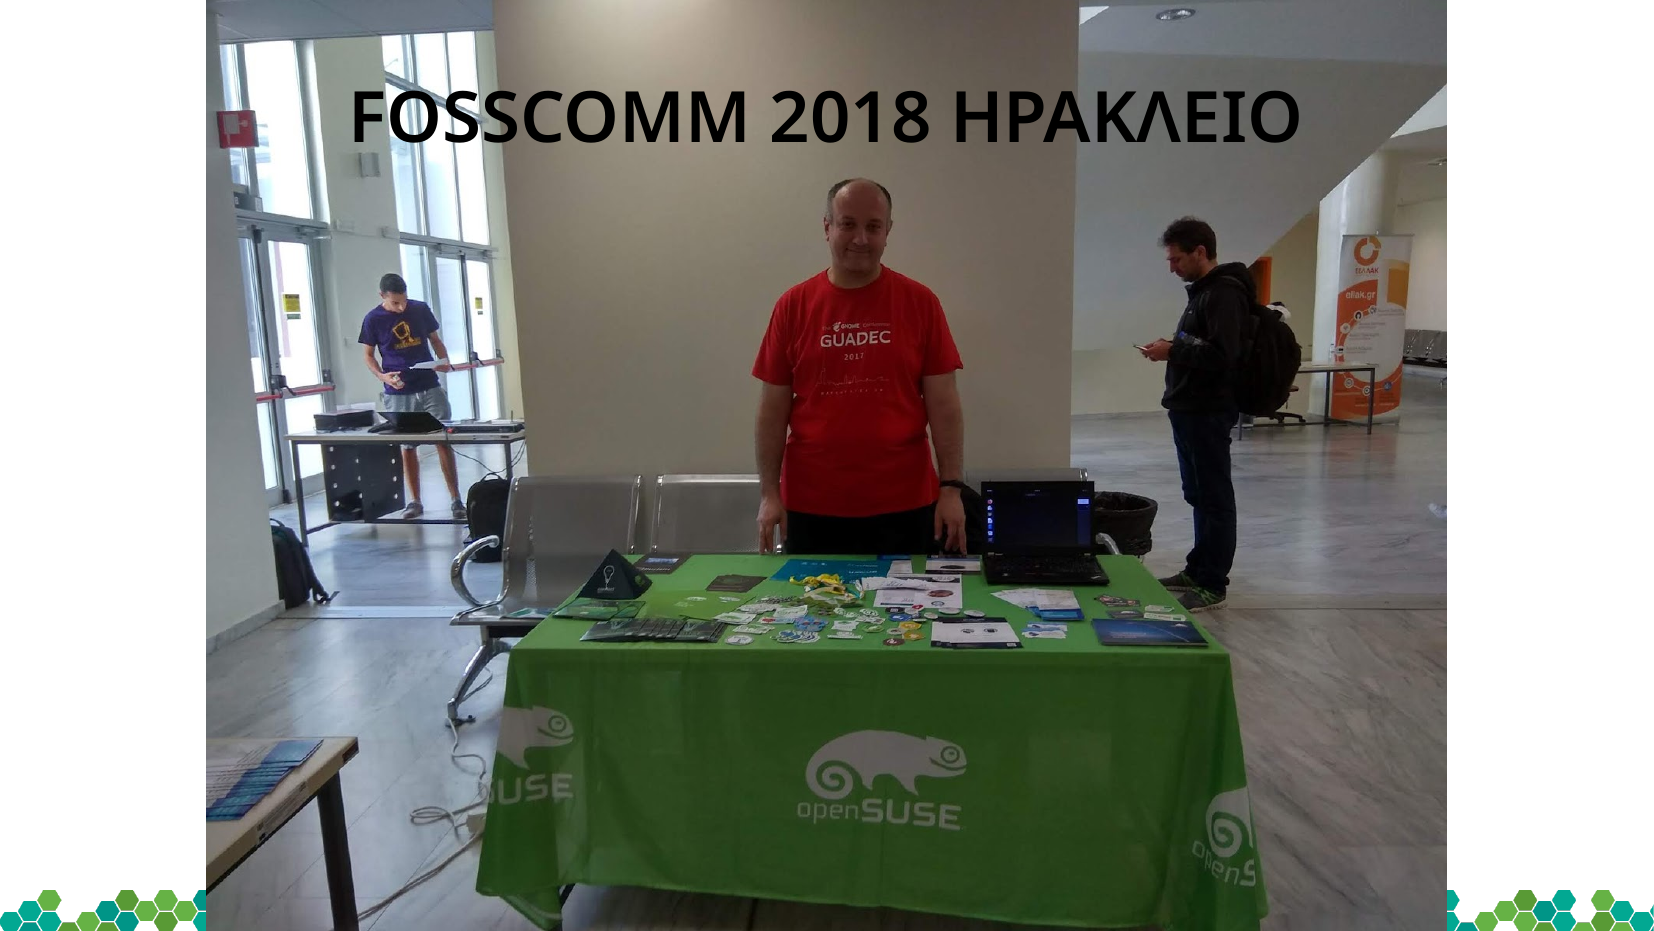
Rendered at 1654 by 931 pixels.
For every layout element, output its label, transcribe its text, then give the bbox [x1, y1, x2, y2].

title FOSSCOMM 2018 ΗΡΑΚΛΕΙΟ [123, 37, 1530, 193]
picture [206, 0, 1447, 37]
picture [0, 193, 1654, 931]
